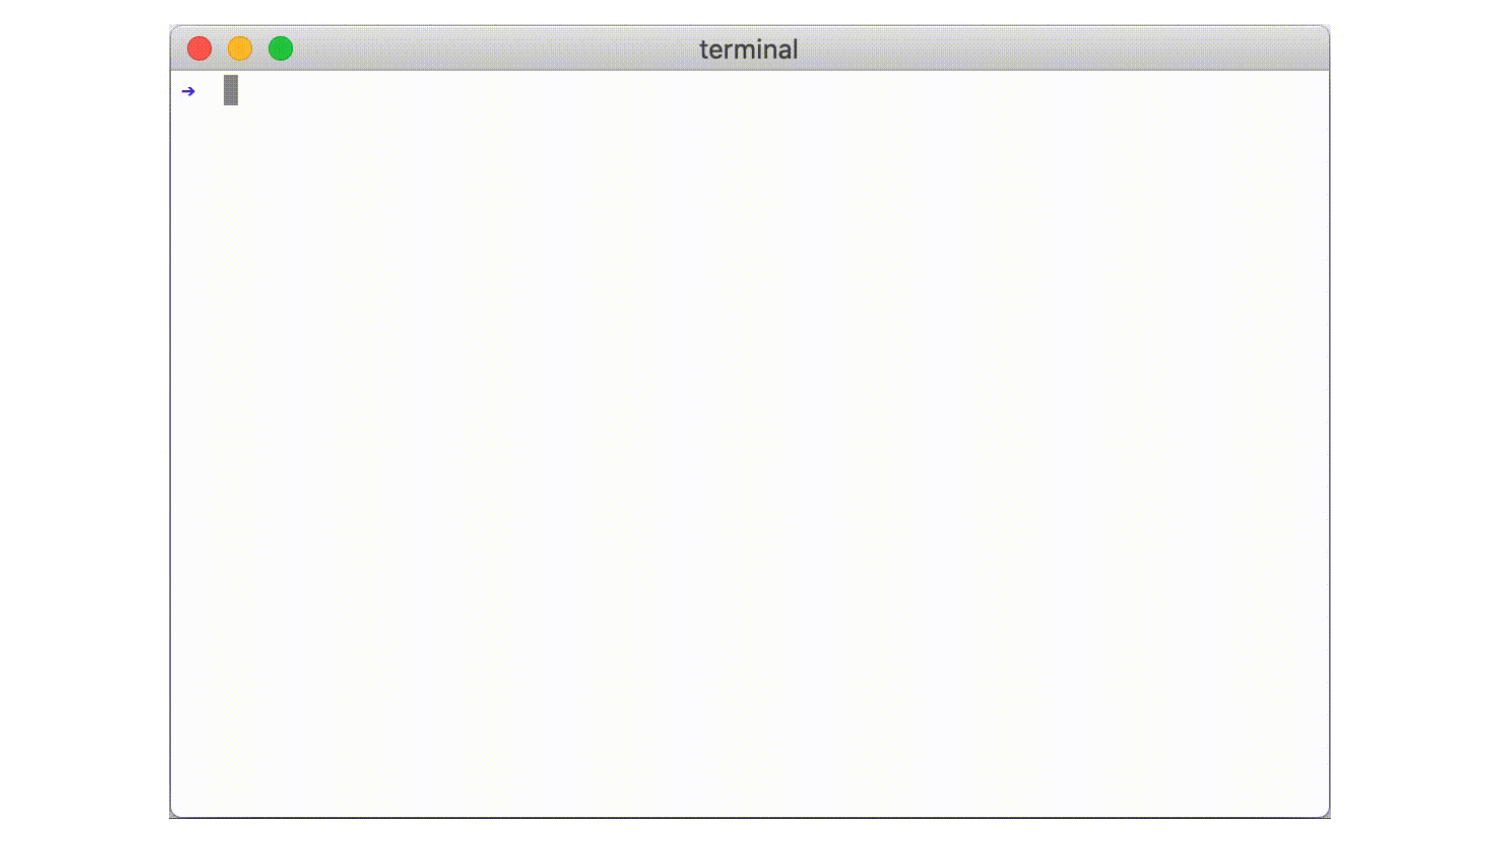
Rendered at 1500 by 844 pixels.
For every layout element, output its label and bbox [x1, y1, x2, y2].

picture [169, 24, 1331, 819]
